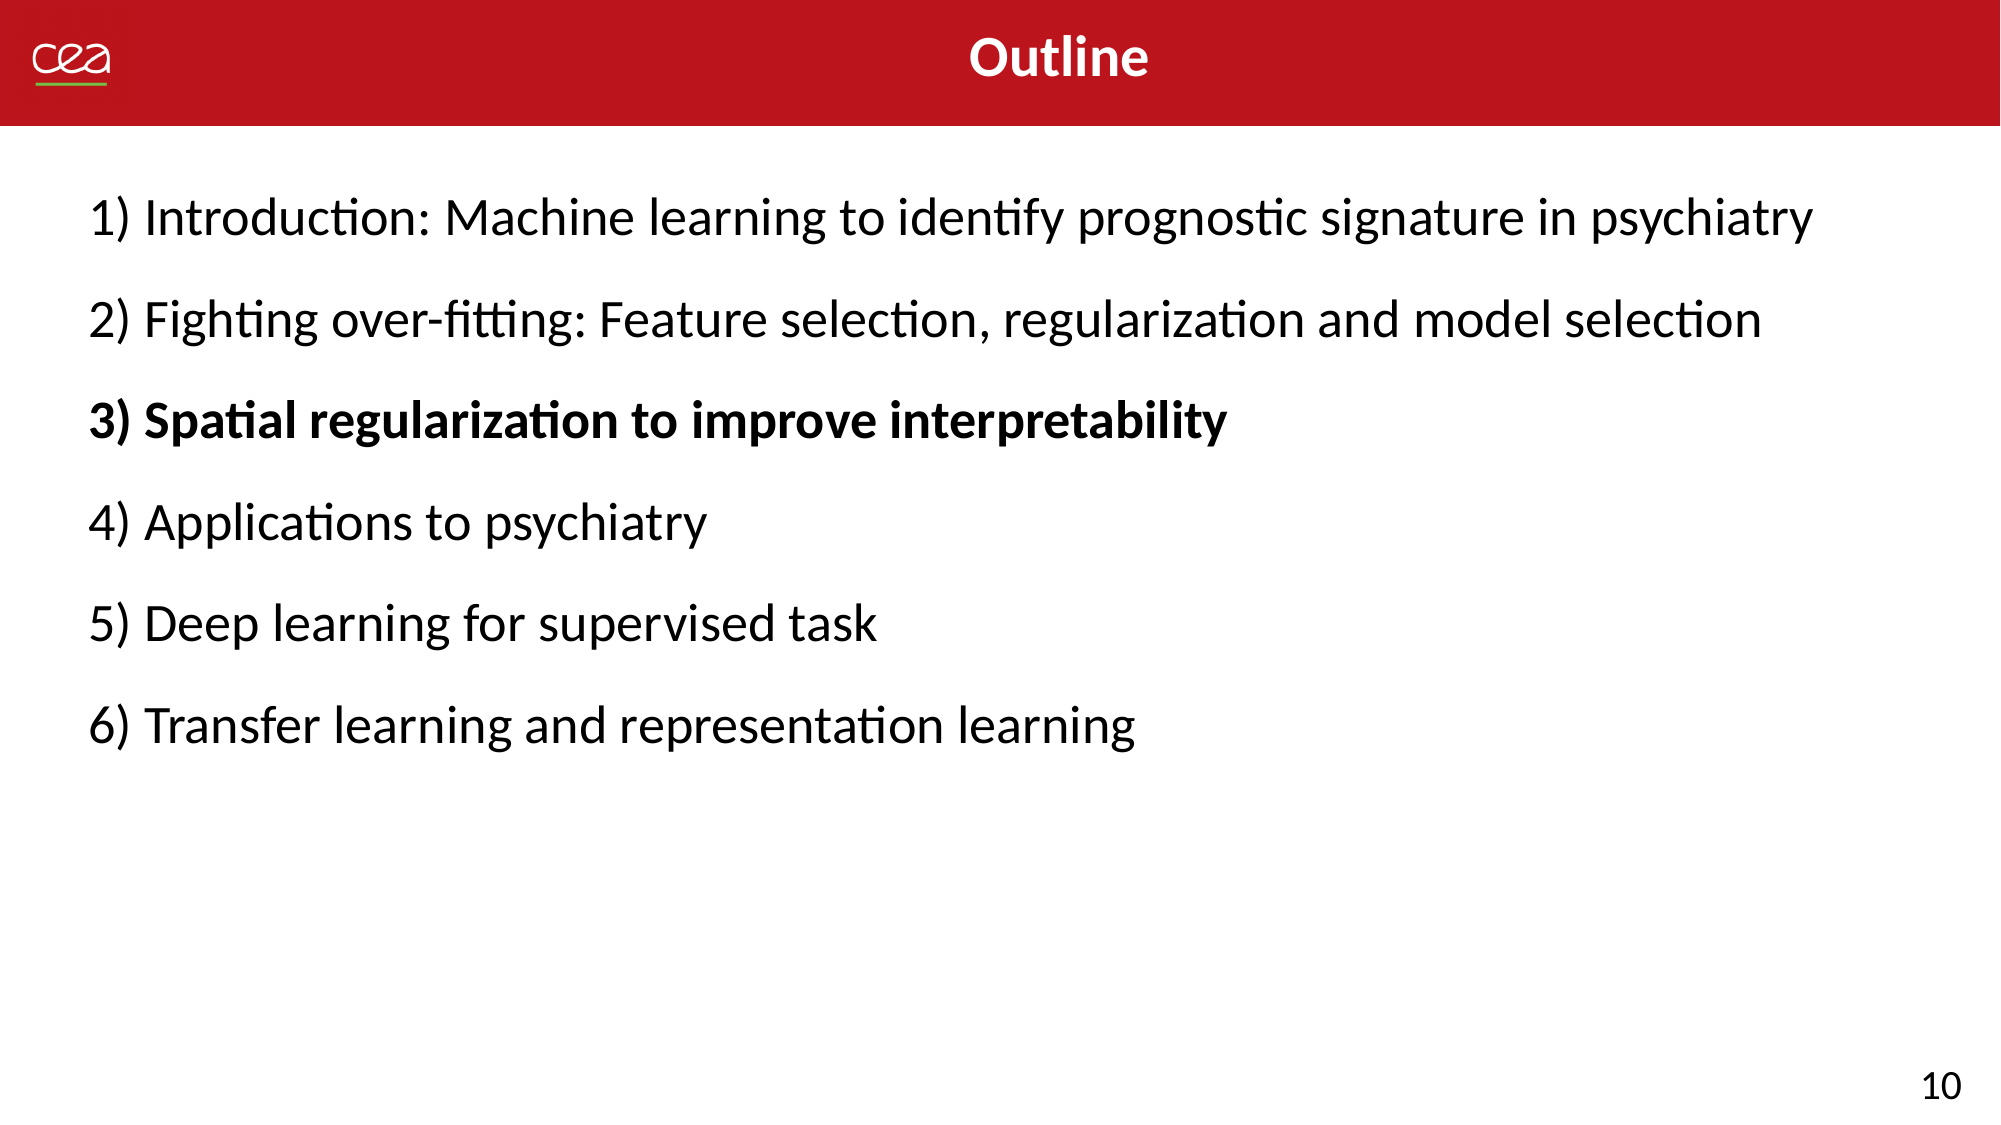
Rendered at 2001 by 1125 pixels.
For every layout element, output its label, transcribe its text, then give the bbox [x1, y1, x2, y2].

text_box Introduction: Machine learning to identify prognostic signature in psychiatry Fighting over-fitting: Feature selection, regularization and model selection Spatial regularization to improve interpretability Applications to psychiatry Deep learning for supervised task Transfer learning and representation learning [73, 187, 1832, 765]
picture [9, 8, 120, 109]
title Outline [120, 0, 2000, 124]
